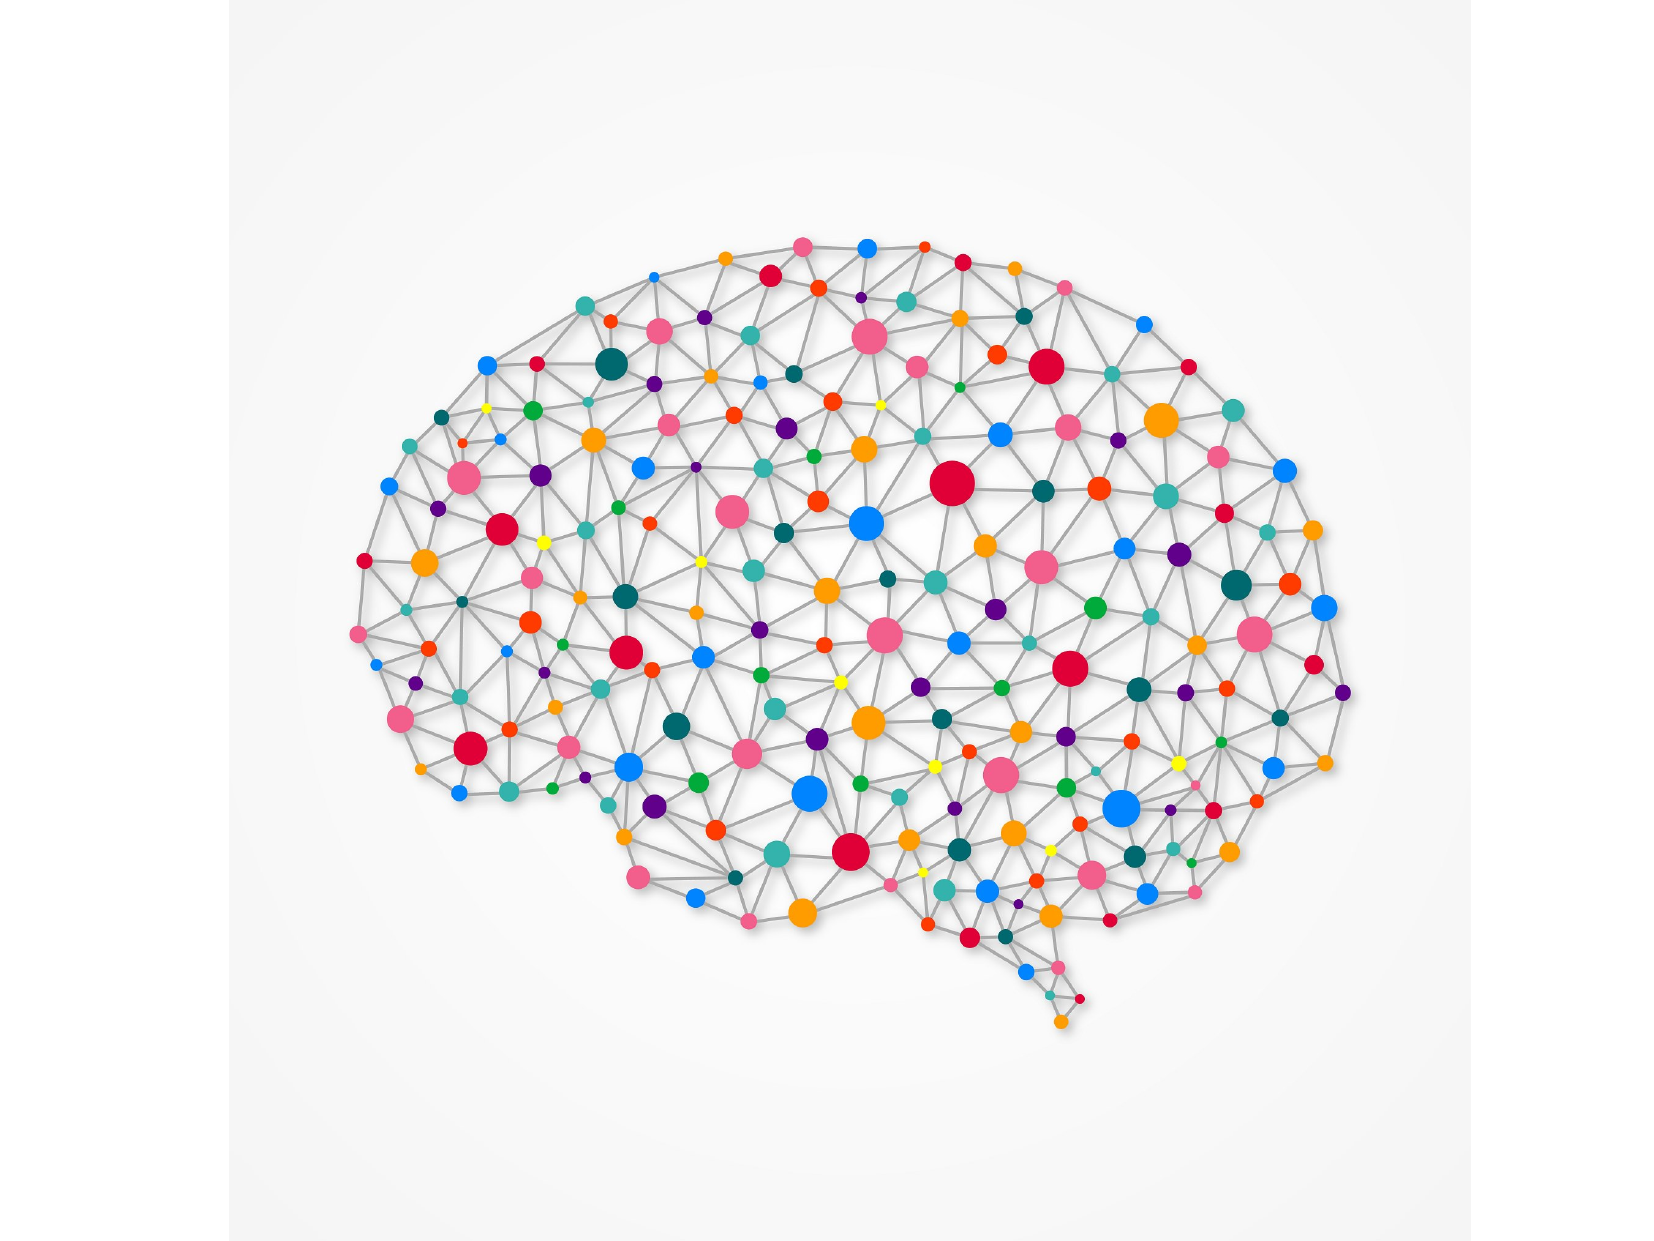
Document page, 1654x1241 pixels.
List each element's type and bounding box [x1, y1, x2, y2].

picture [229, 0, 1471, 1241]
